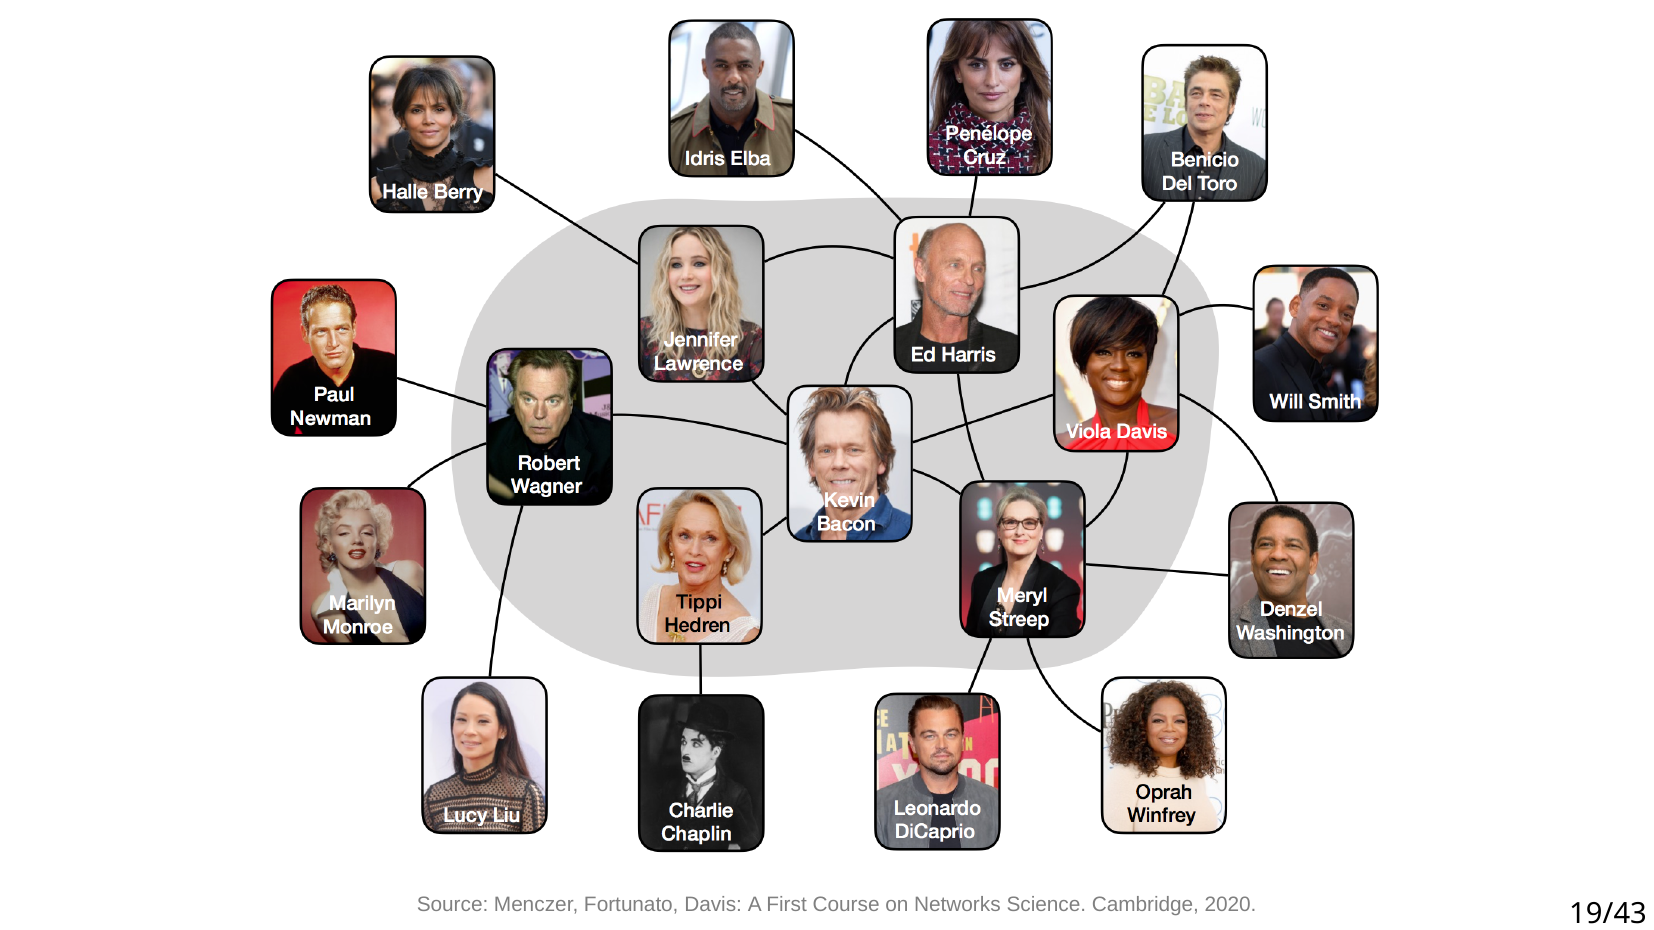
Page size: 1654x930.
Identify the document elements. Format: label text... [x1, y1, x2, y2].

picture [254, 4, 1395, 867]
text_box Source: Menczer, Fortunato, Davis: A First Course on Networks Science. Cambridge, 2020. [304, 885, 1370, 930]
